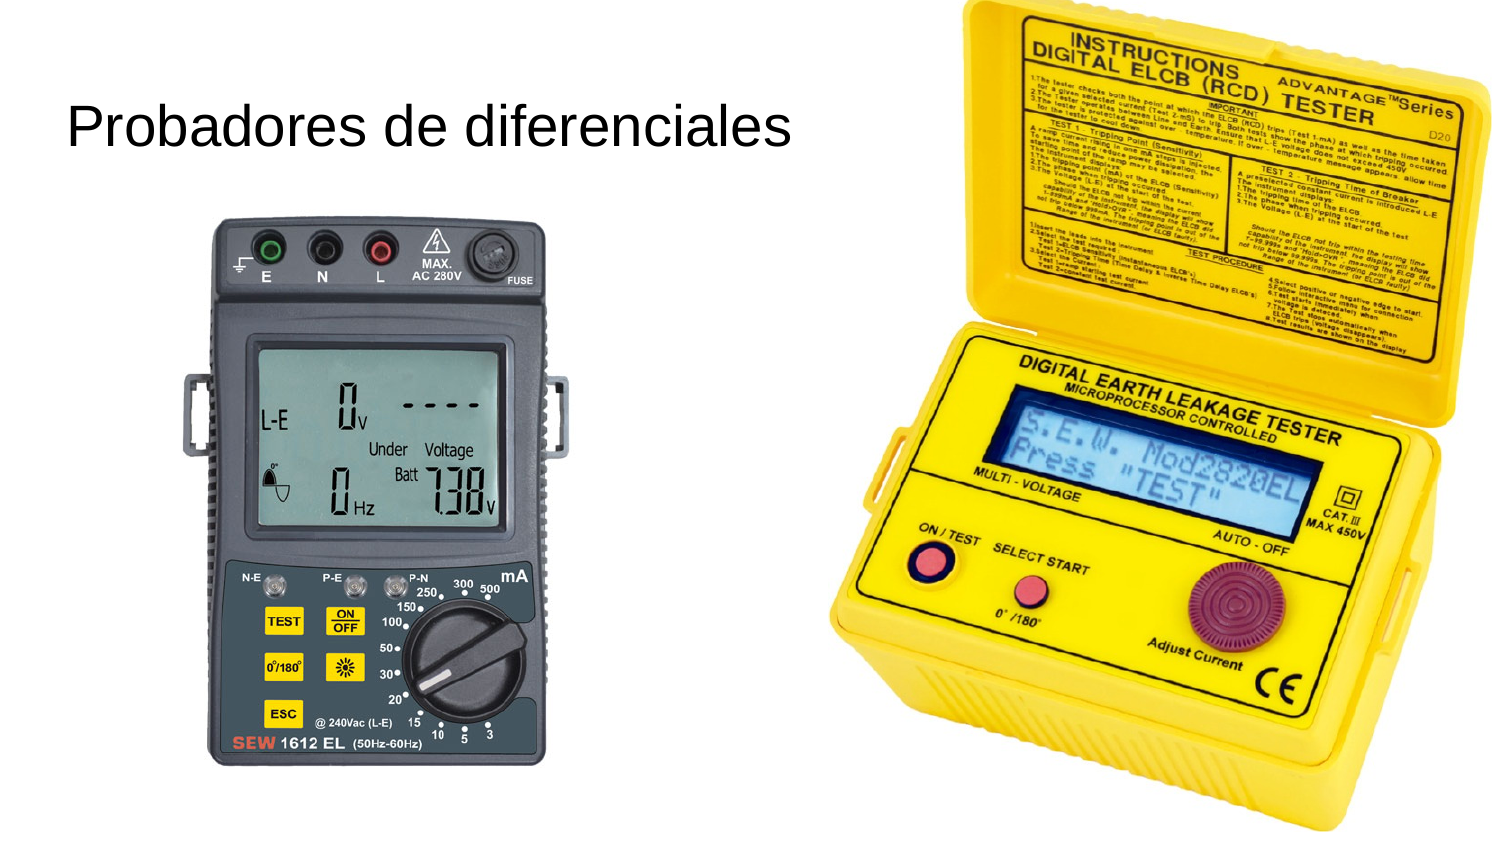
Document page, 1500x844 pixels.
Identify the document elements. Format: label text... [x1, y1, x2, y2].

picture [64, 178, 694, 806]
picture [828, 0, 1492, 832]
title Probadores de diferenciales [51, 72, 828, 167]
